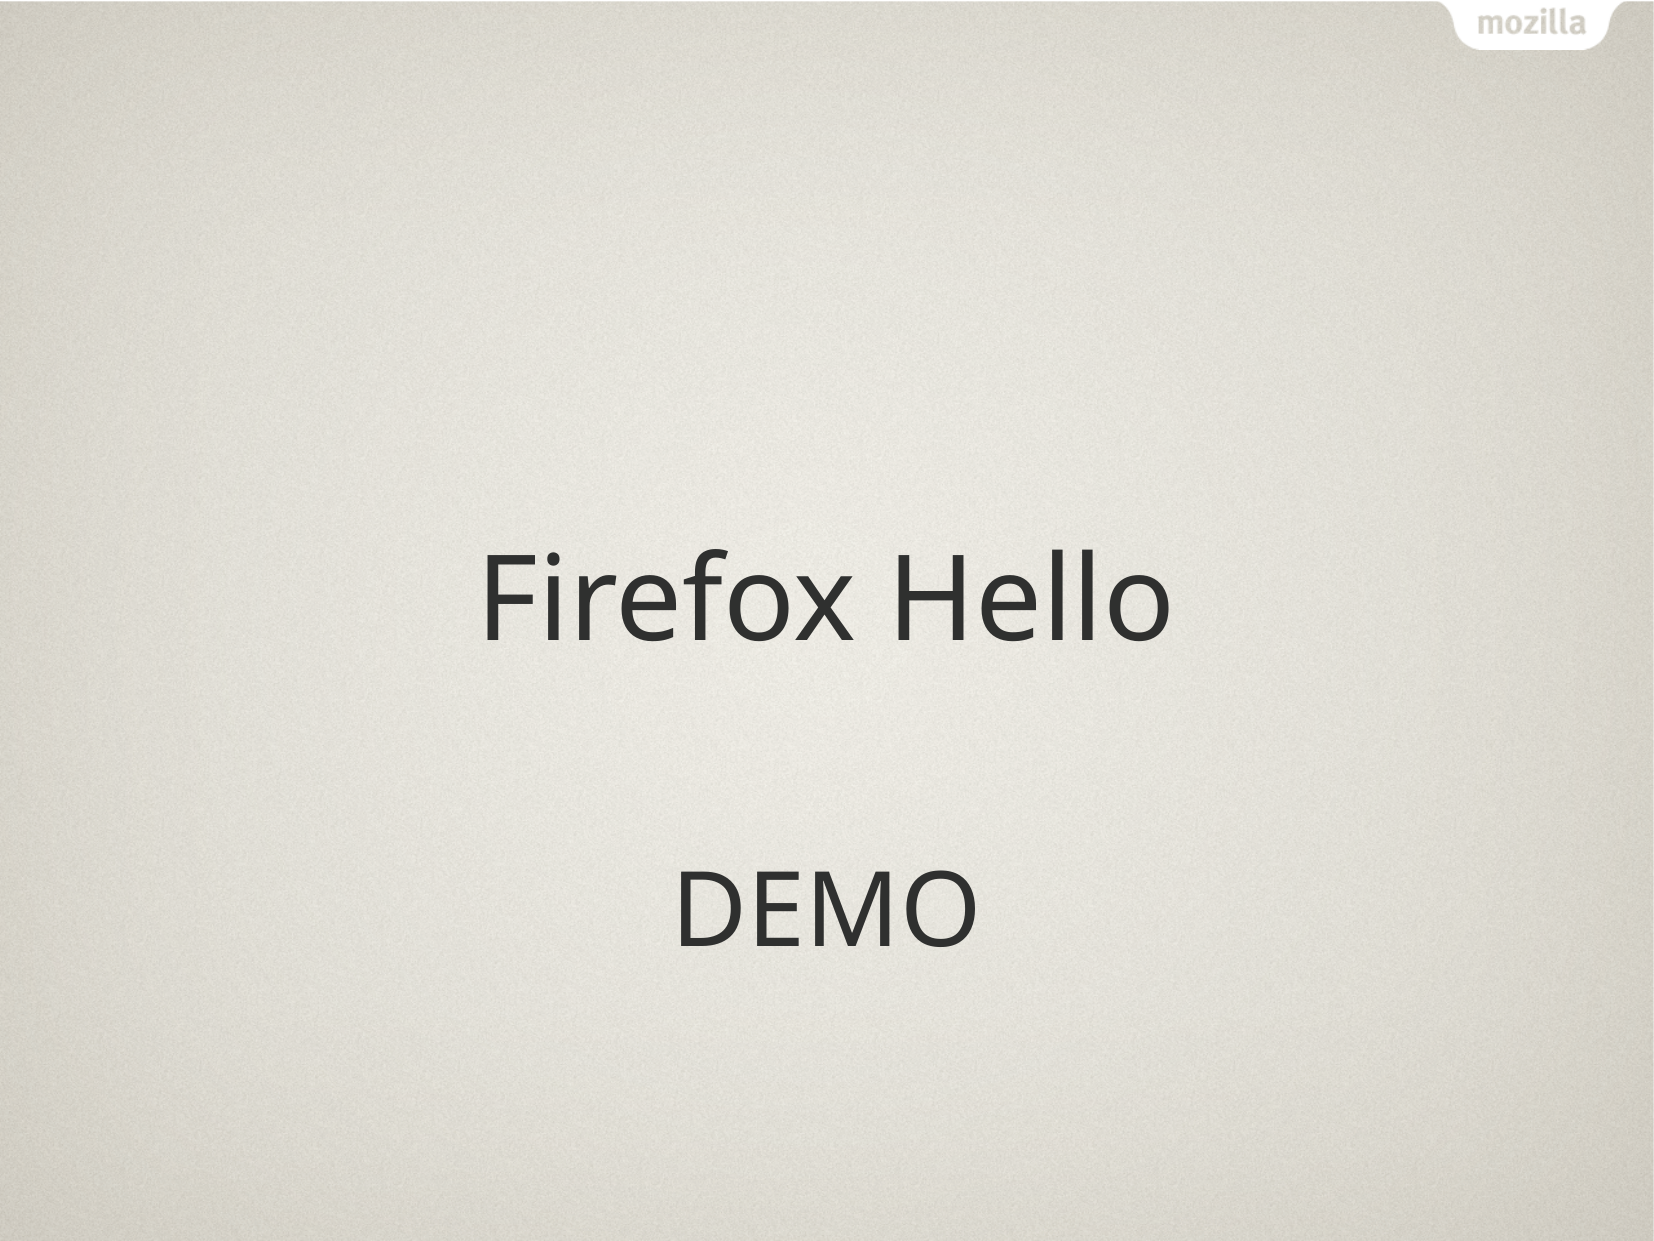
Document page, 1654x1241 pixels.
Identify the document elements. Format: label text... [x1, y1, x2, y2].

subtitle DEMO [45, 645, 1609, 1164]
title Firefox Hello [45, 260, 1609, 645]
picture [0, 0, 1654, 1241]
